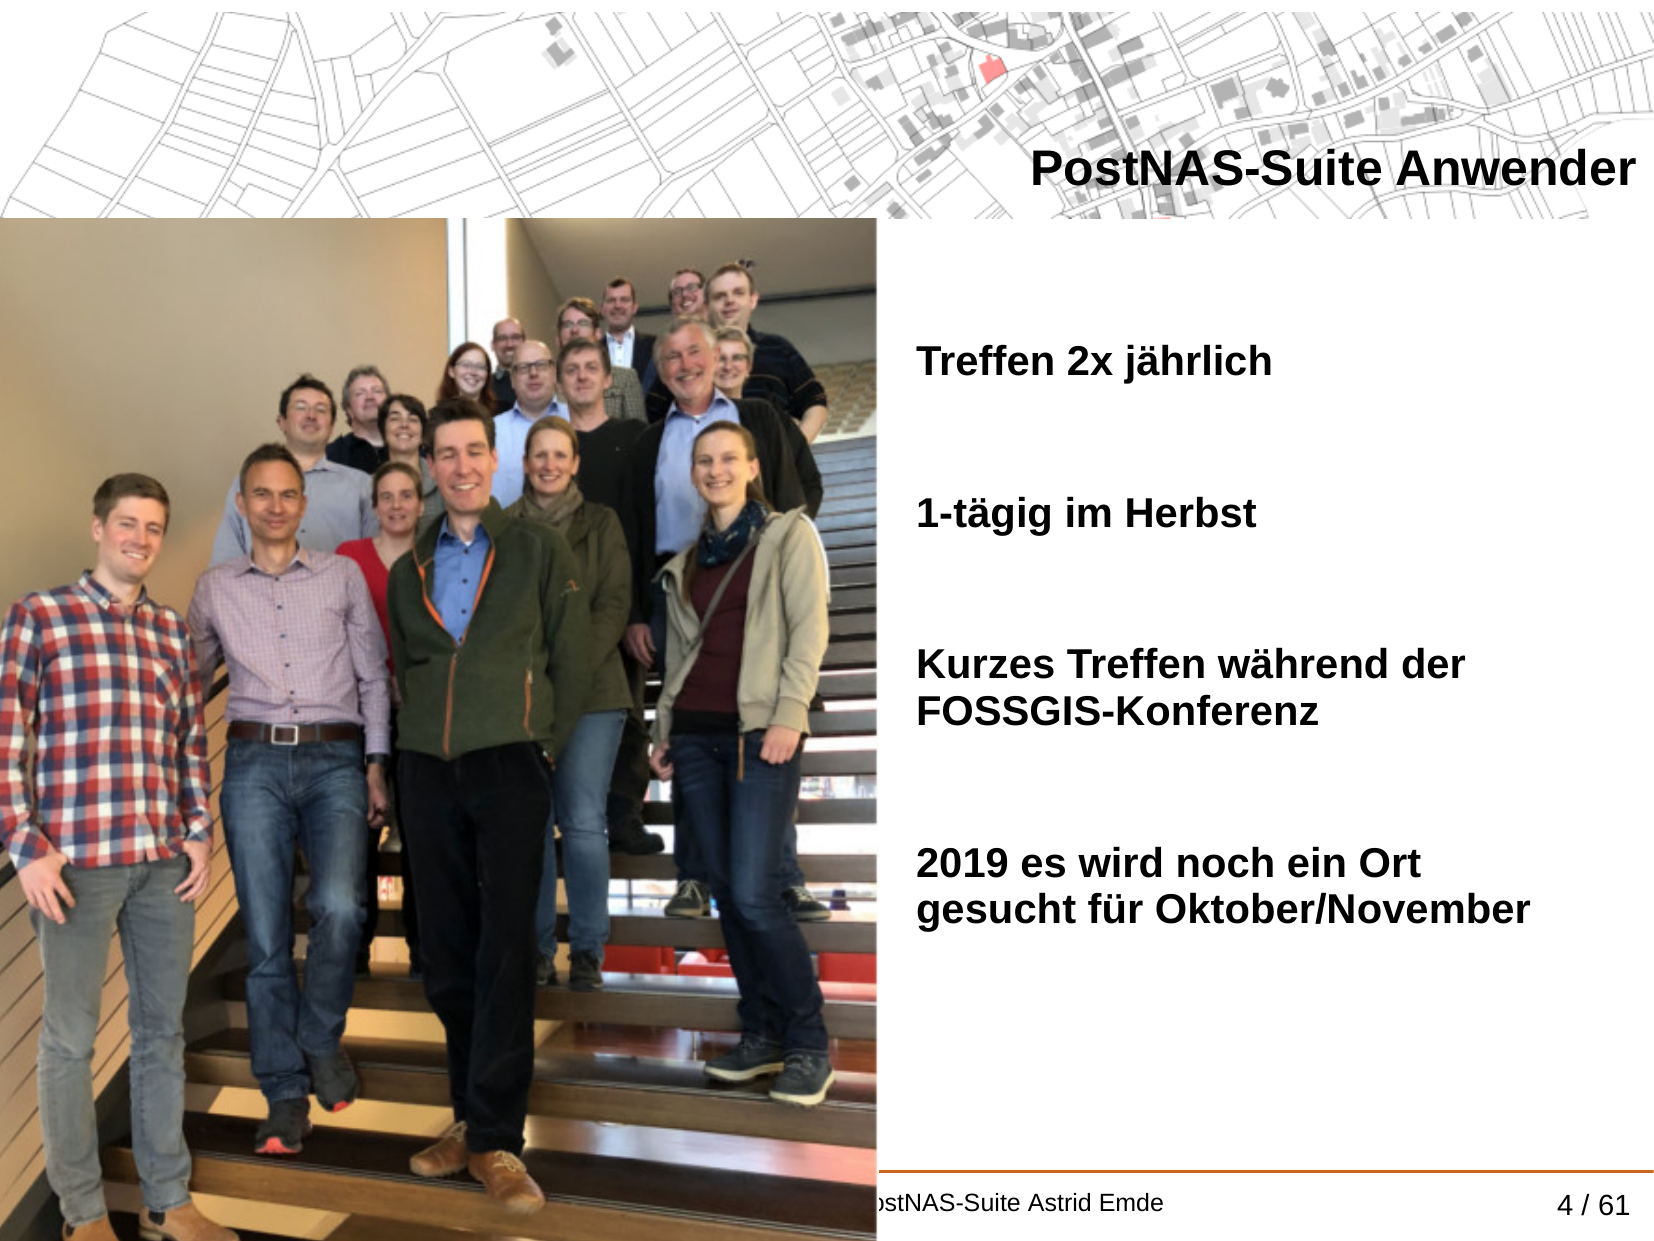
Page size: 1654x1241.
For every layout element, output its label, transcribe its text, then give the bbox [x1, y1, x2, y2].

list Treffen 2x jährlich 1-tägig im Herbst Kurzes Treffen während der FOSSGIS-Konferenz 2019 es wird noch ein Ort gesucht für Oktober/November [879, 337, 1572, 1156]
title PostNAS-Suite Anwender [249, 123, 1637, 213]
picture [0, 218, 879, 1241]
